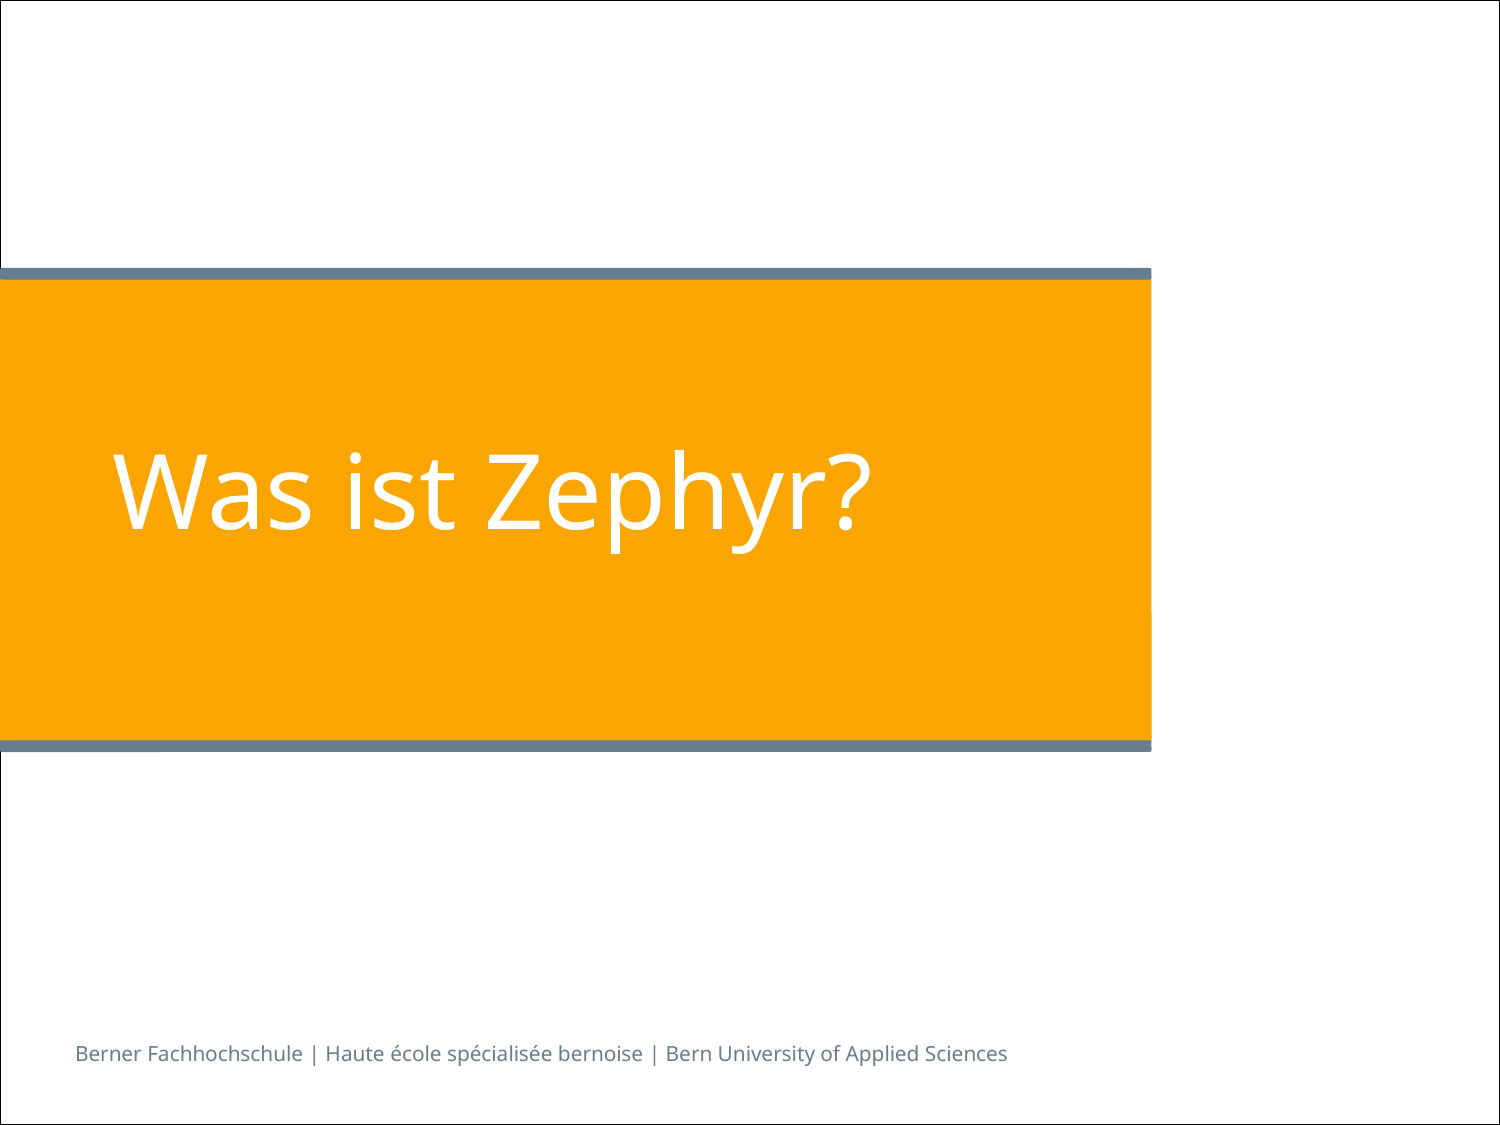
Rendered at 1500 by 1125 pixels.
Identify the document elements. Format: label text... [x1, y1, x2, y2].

title Was ist Zephyr? [112, 418, 1043, 575]
